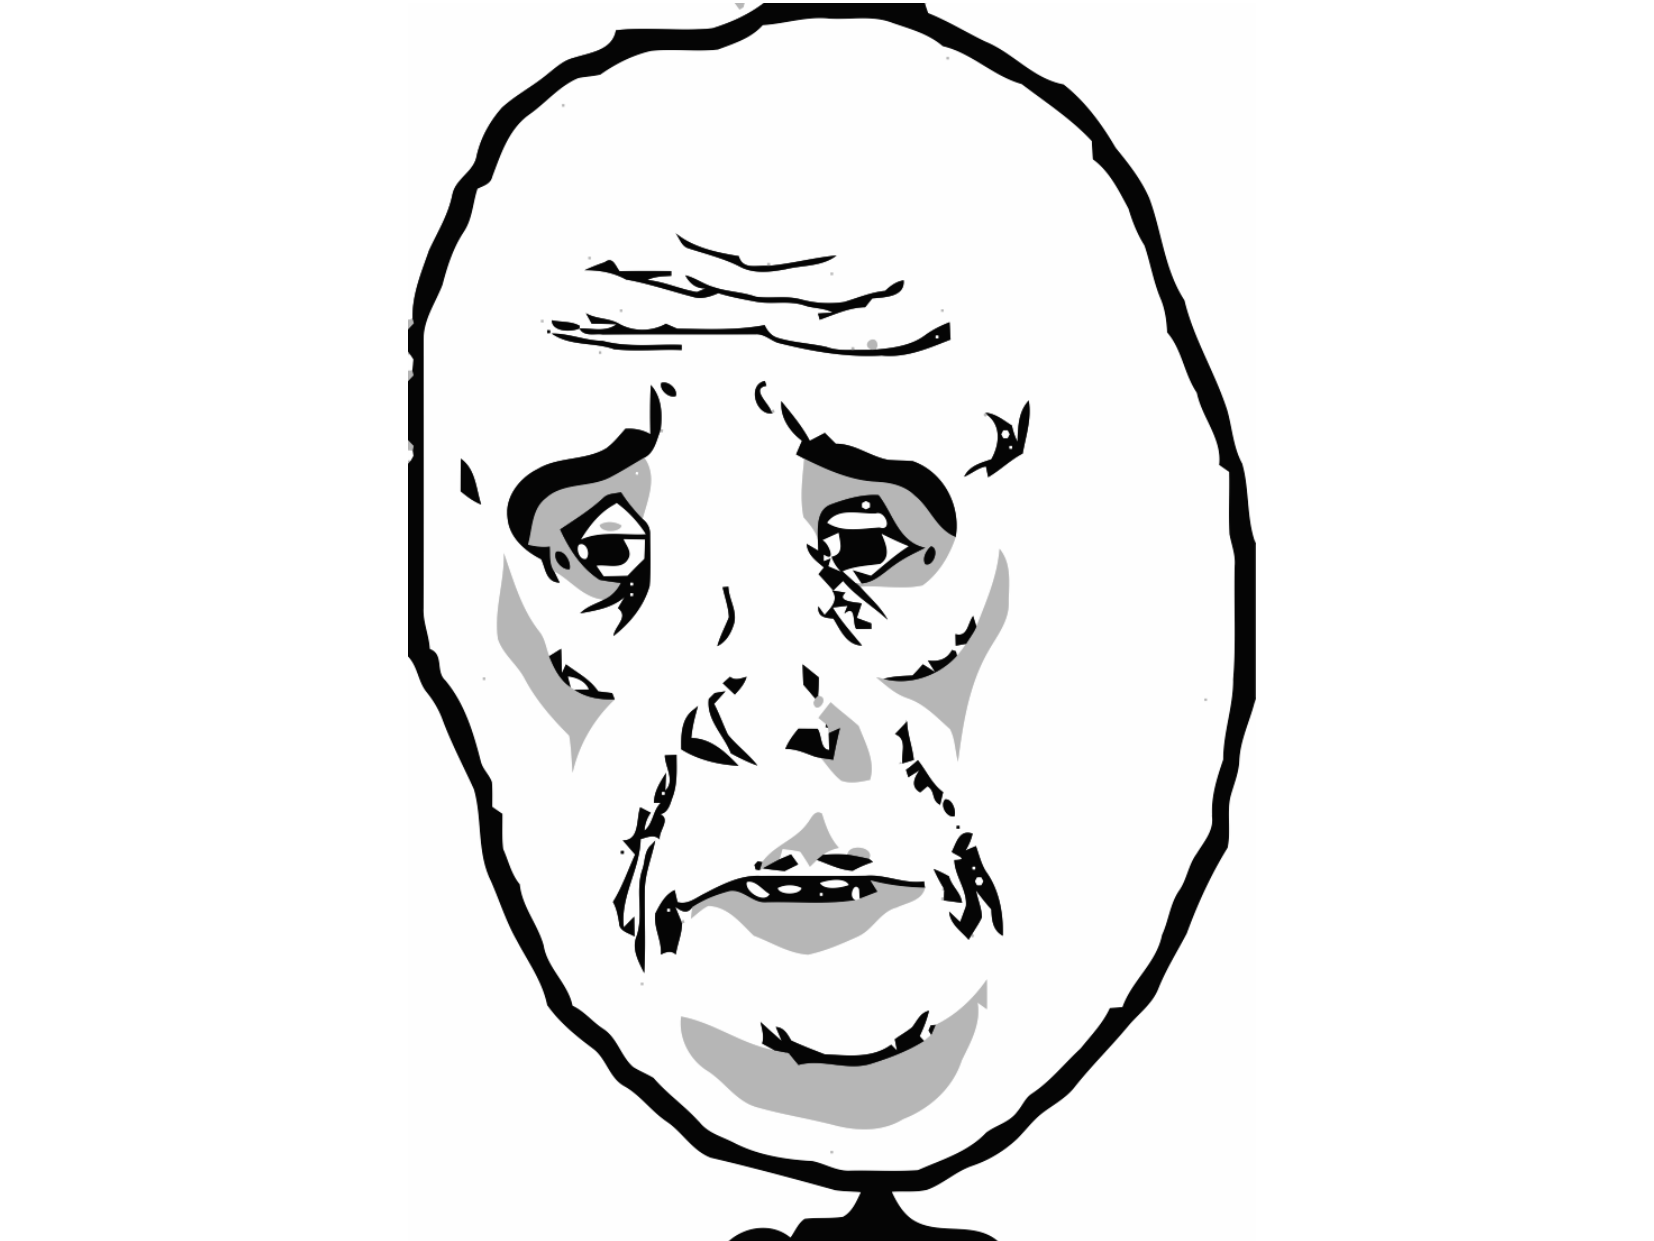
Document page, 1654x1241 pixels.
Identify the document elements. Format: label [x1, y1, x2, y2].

picture [408, 3, 1256, 1241]
